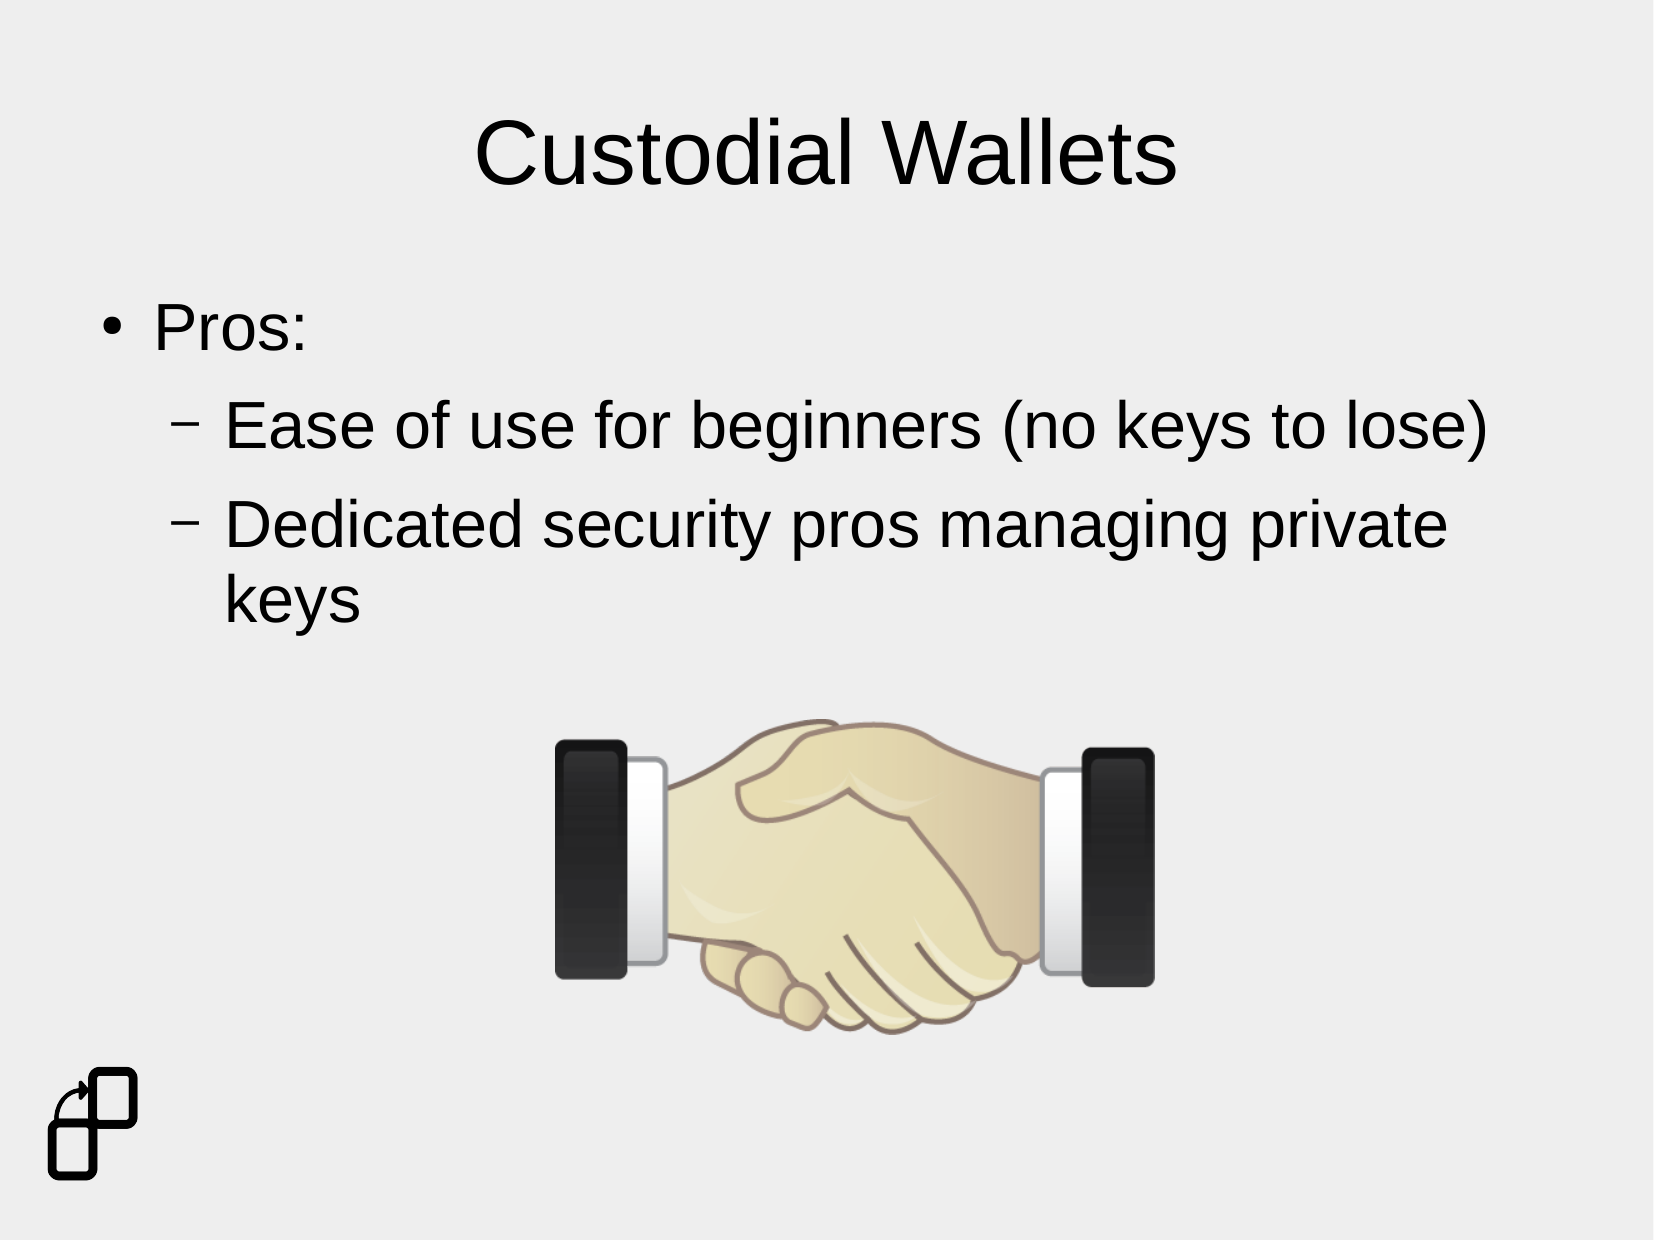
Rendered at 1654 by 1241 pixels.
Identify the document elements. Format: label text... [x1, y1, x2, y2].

list Pros: Ease of use for beginners (no keys to lose) Dedicated security pros managing private keys [82, 290, 1571, 1010]
picture [30, 1062, 153, 1186]
picture [555, 719, 1155, 1035]
title Custodial Wallets [82, 49, 1571, 257]
